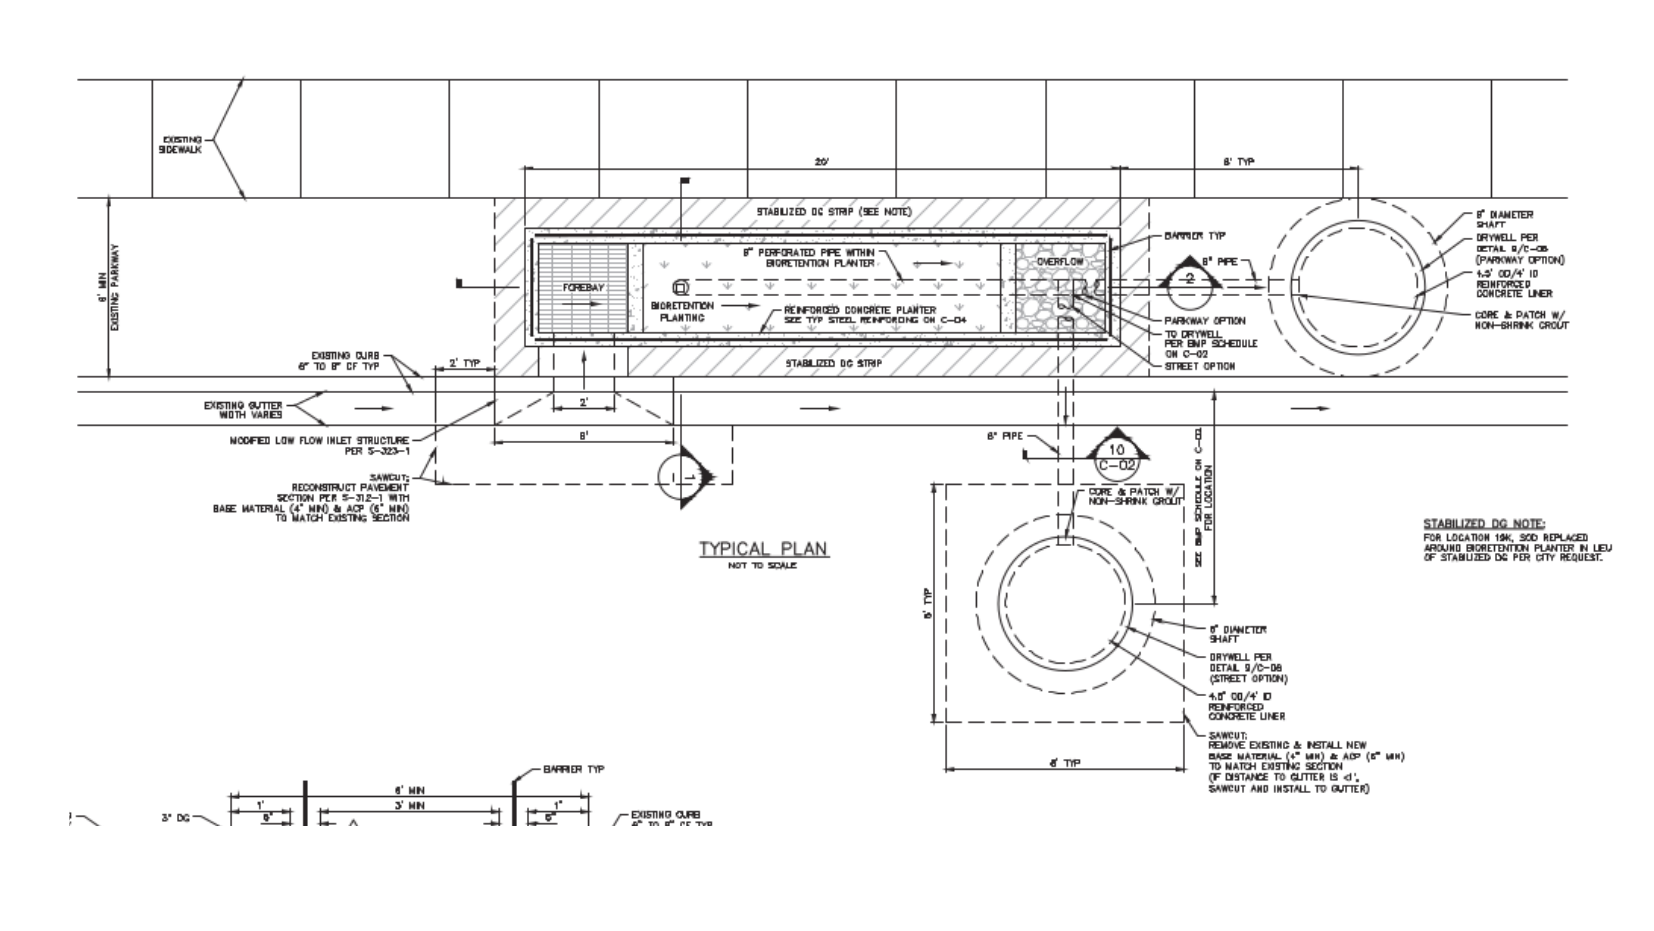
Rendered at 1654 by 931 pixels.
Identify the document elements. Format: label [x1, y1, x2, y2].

picture [69, 30, 1621, 826]
